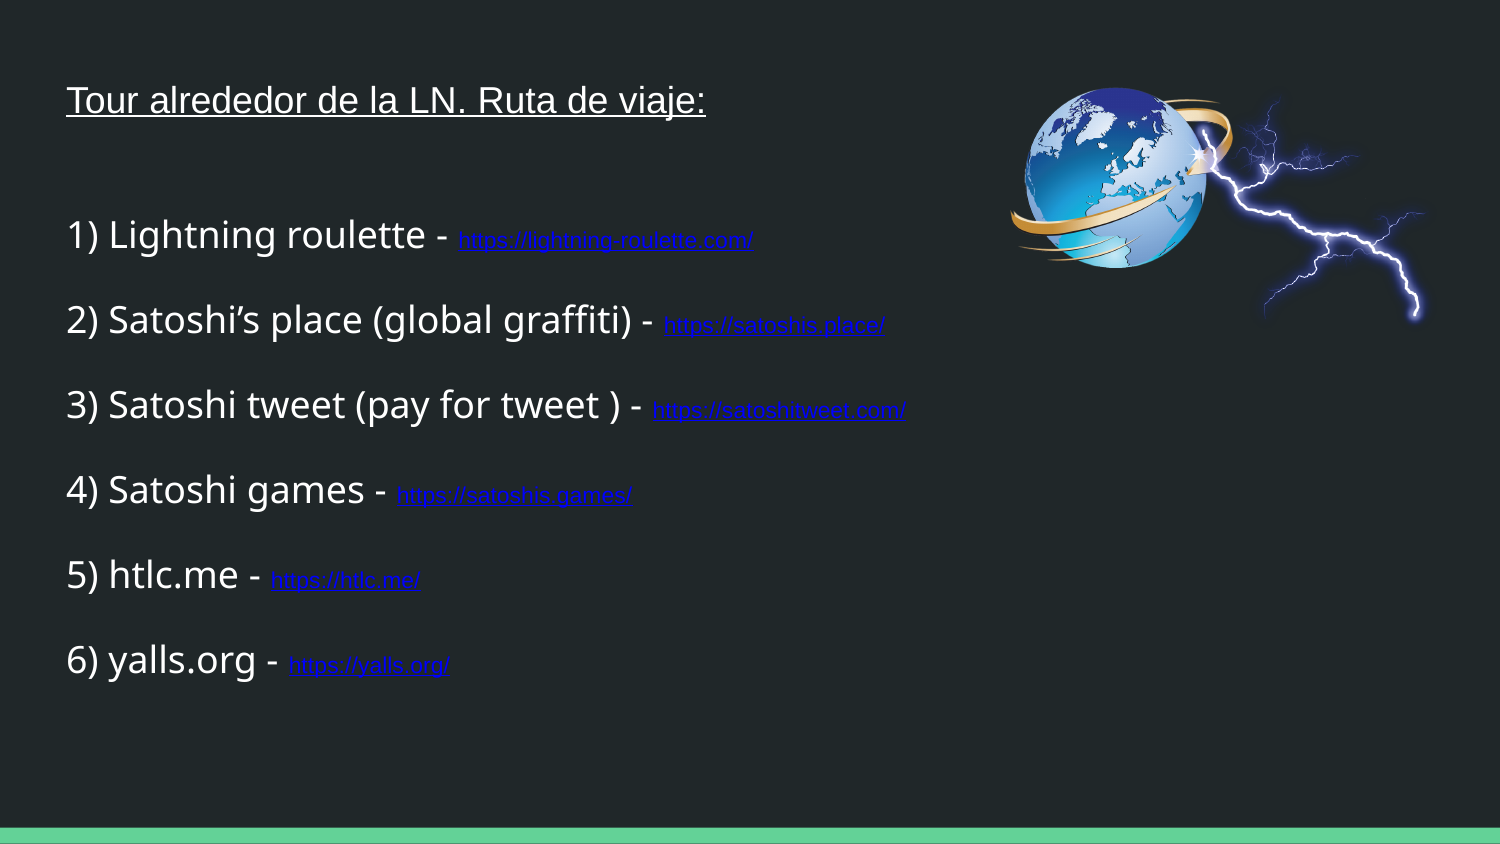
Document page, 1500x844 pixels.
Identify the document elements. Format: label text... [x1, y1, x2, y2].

text_box 1) Lightning roulette - https://lightning-roulette.com/ 2) Satoshi’s place (global graffiti) - https://satoshis.place/ 3) Satoshi tweet (pay for tweet ) - https://satoshitweet.com/ 4) Satoshi games - https://satoshis.games/ 5) htlc.me - https://htlc.me/ 6) yalls.org - https://yalls.org/ [51, 189, 1449, 750]
picture [994, 40, 1481, 393]
text_box Tour alrededor de la LN. Ruta de viaje: [51, 60, 994, 179]
